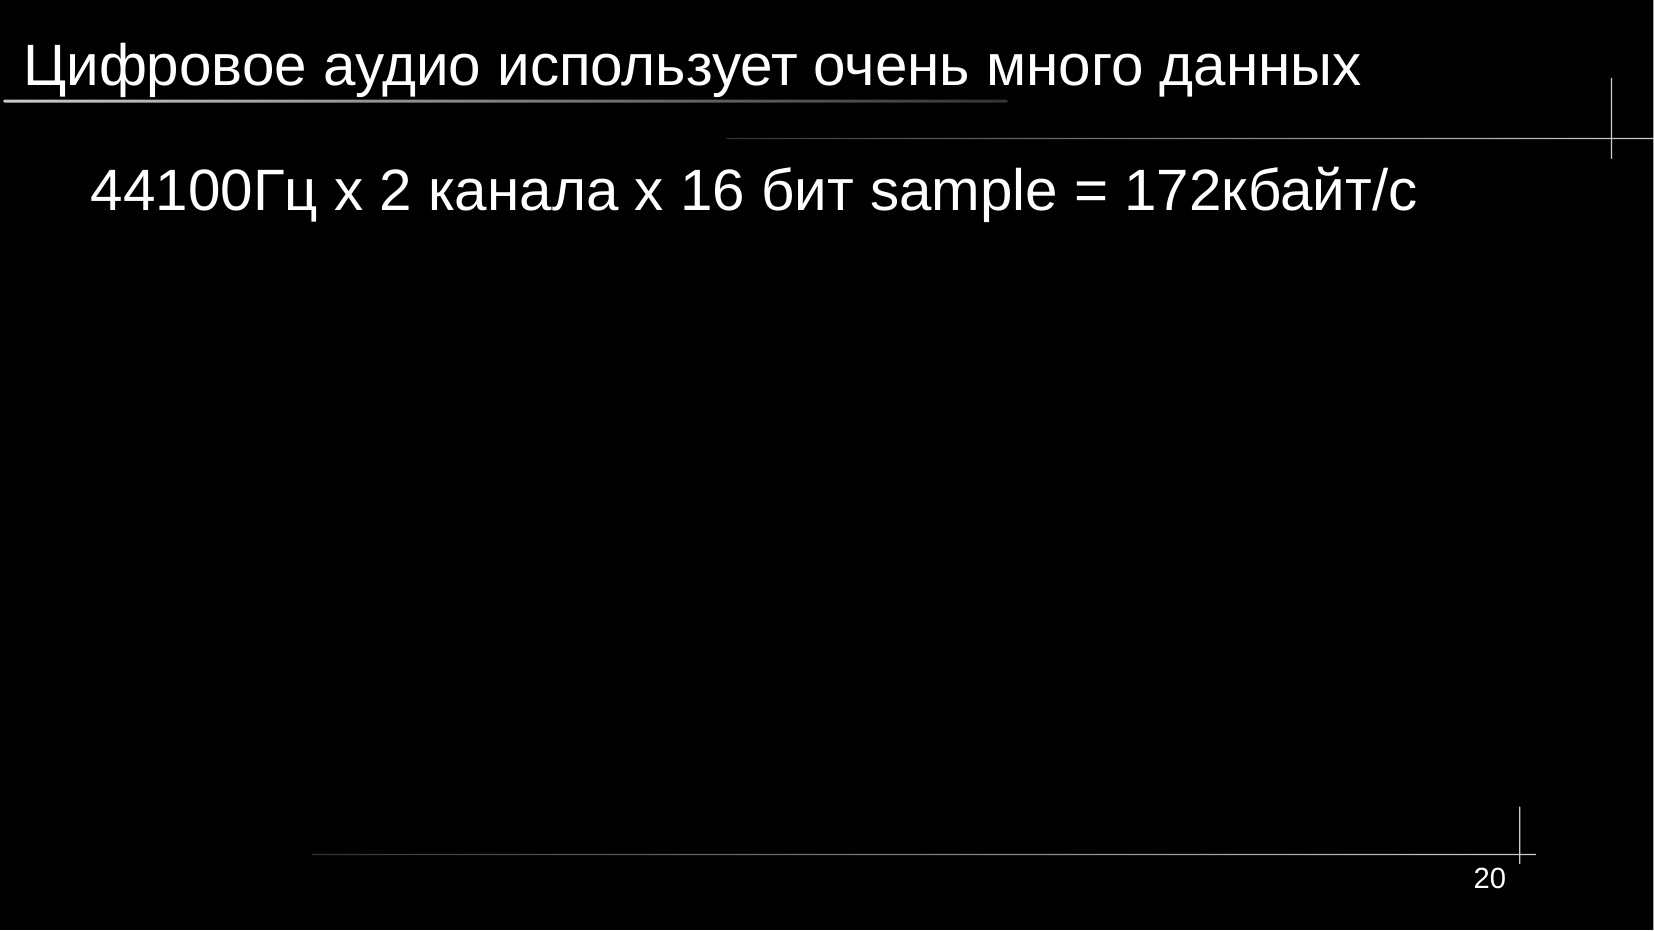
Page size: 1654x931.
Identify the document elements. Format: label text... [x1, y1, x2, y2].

text_box 44100Гц x 2 канала x 16 бит sample = 172кбайт/c [76, 150, 1426, 224]
title Цифровое аудио использует очень много данных [23, 11, 1589, 119]
